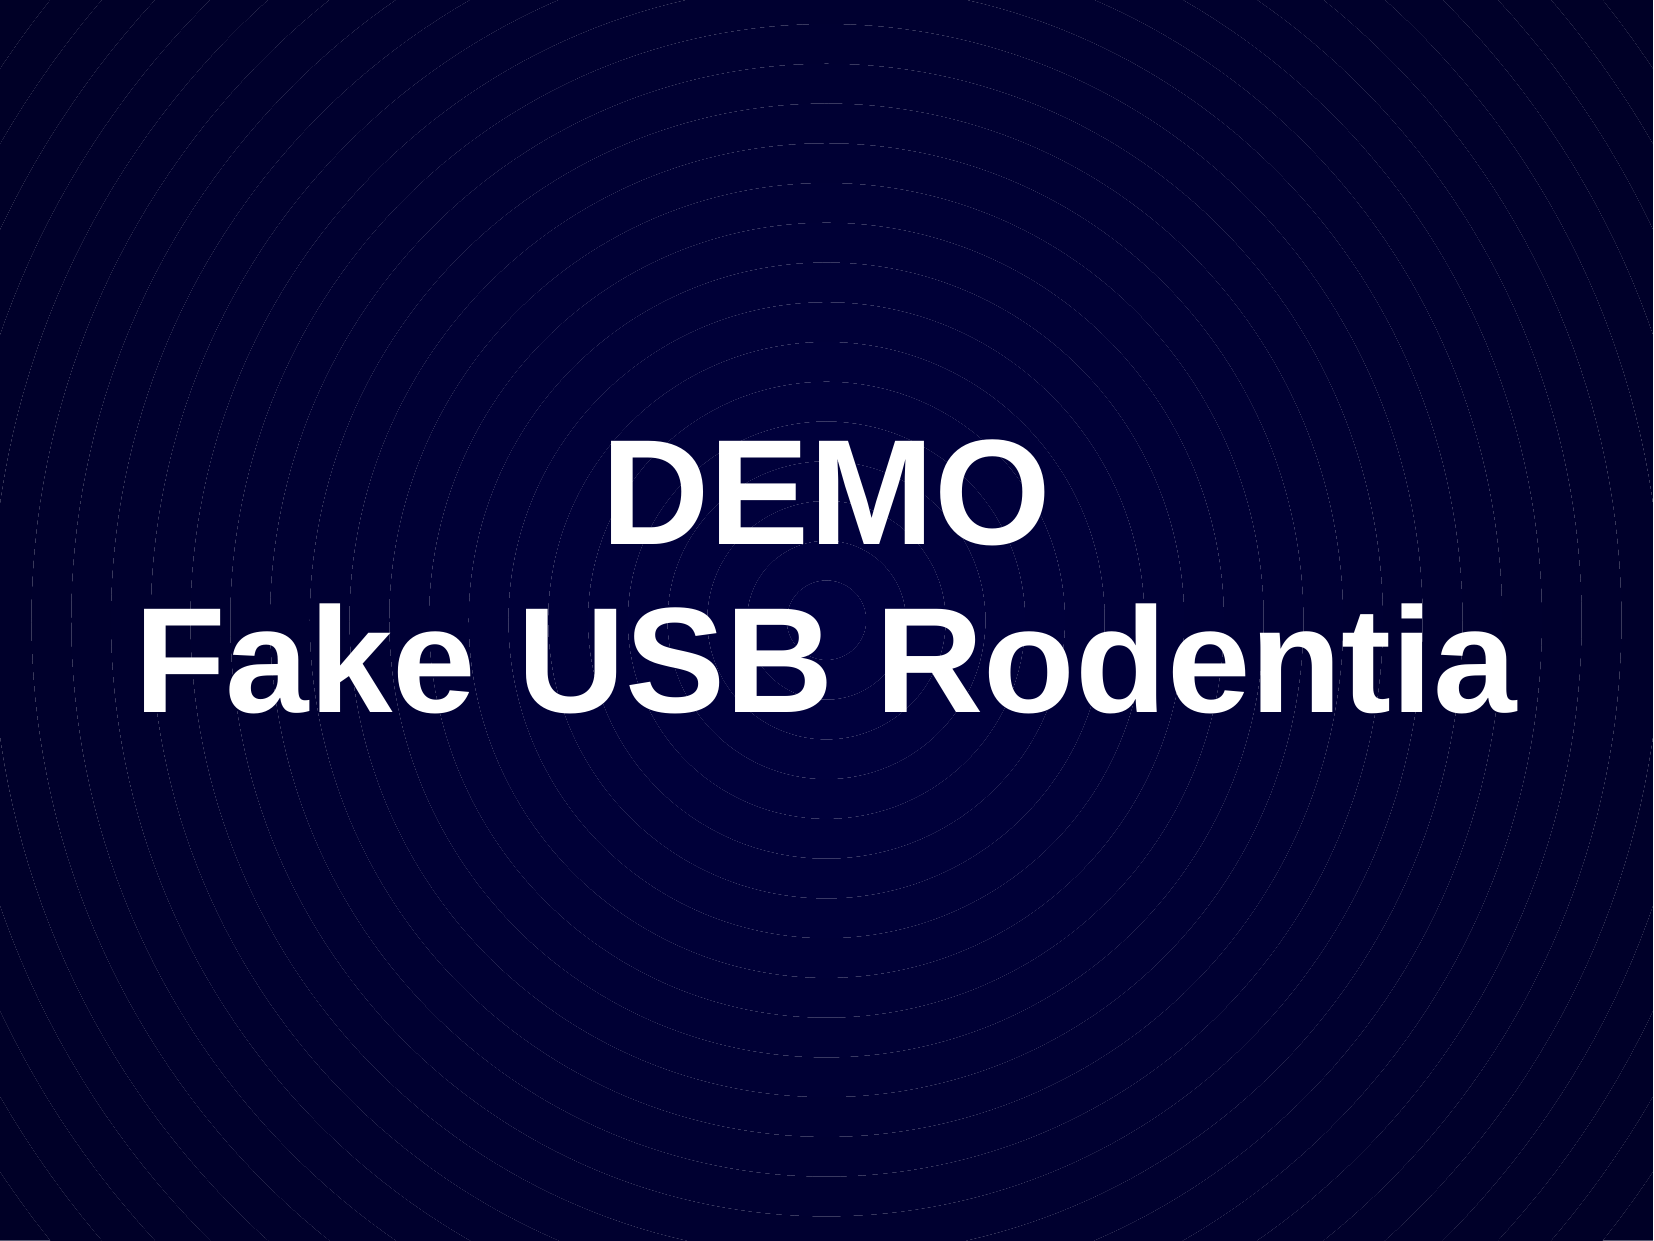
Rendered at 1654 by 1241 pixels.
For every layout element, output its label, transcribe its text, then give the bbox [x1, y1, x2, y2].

text_box DEMO Fake USB Rodentia [23, 401, 1630, 780]
